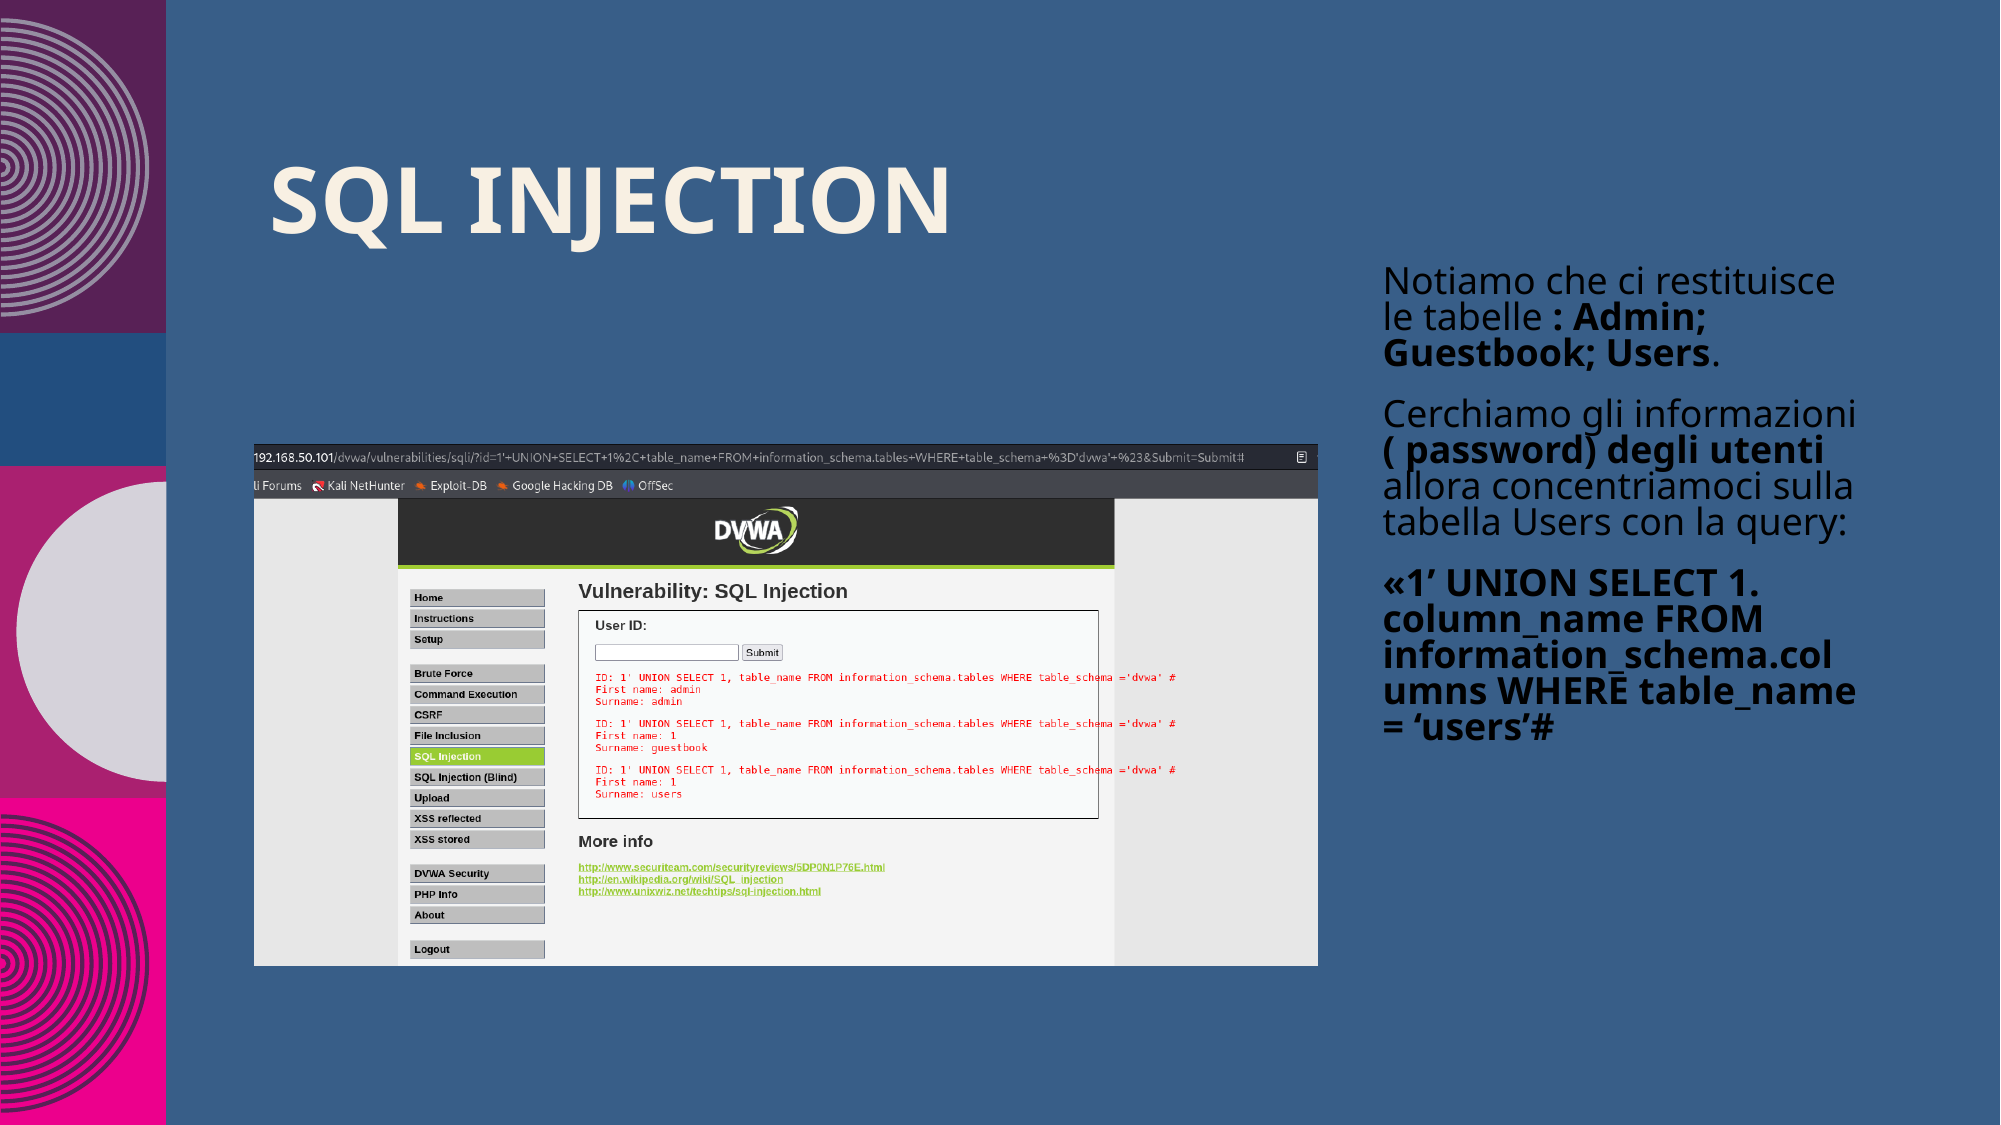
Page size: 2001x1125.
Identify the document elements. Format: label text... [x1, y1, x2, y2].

title SQL INJECTION [254, 146, 1874, 370]
picture [254, 444, 1318, 966]
list Notiamo che ci restituisce le tabelle : Admin; Guestbook; Users. Cerchiamo gli informazioni ( password) degli utenti allora concentriamoci sulla tabella Users con la query: «1’ UNION SELECT 1. column_name FROM information_schema.columns WHERE table_name = ‘users’# [1367, 258, 1874, 780]
